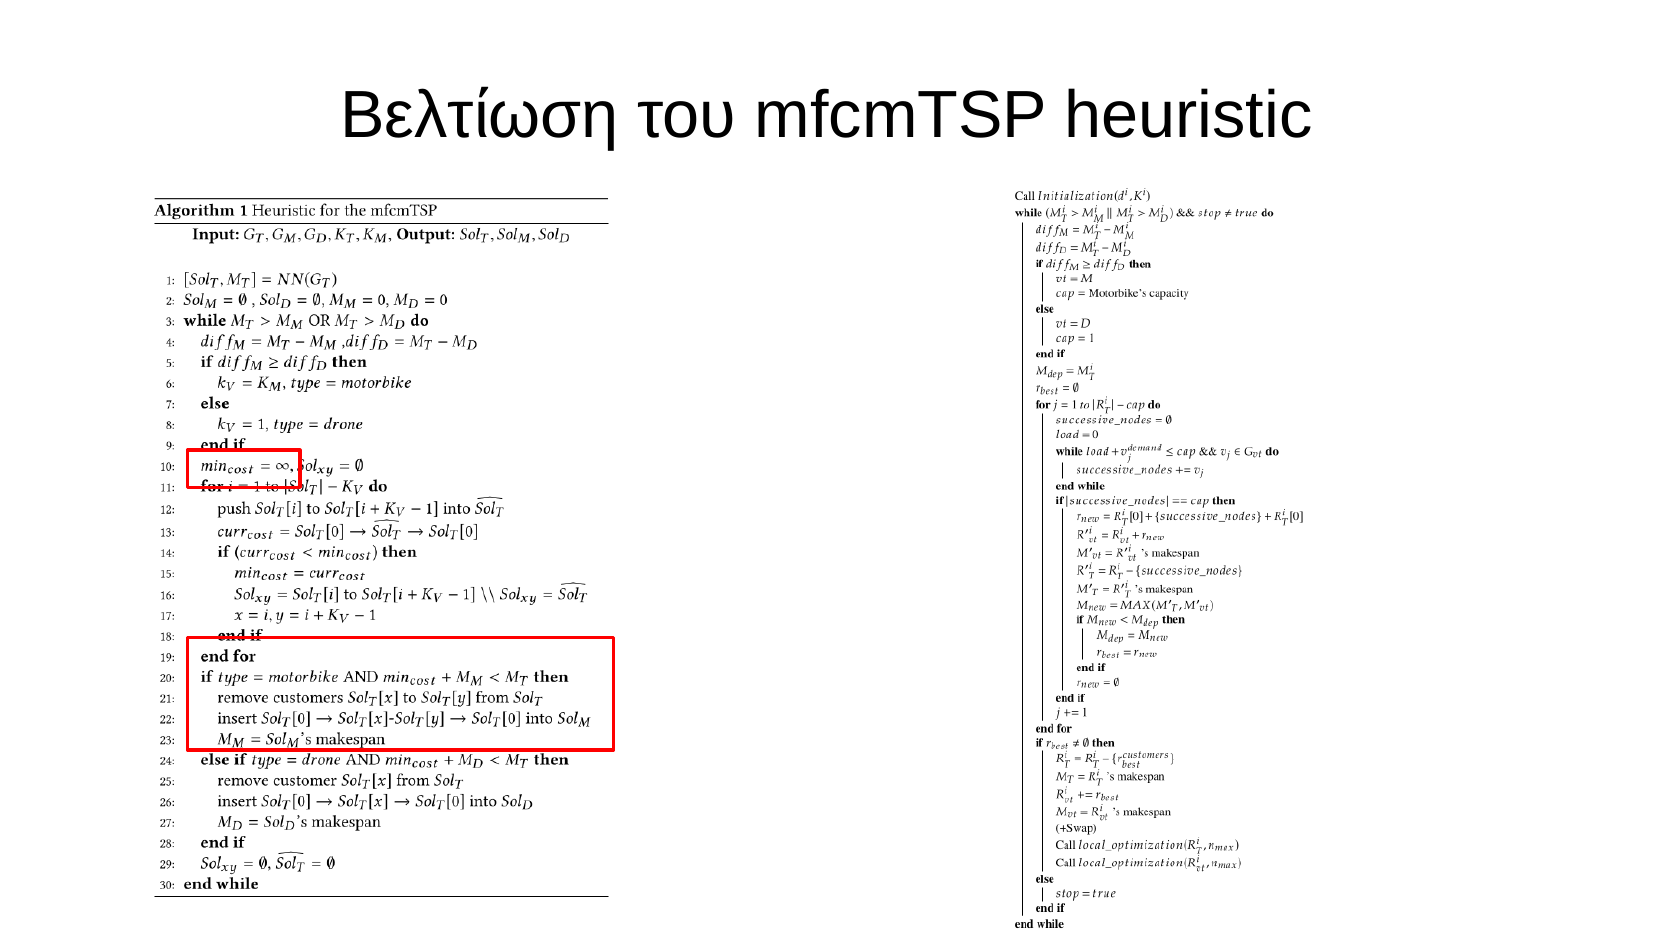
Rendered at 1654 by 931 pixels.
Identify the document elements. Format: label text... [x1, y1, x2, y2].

picture [189, 639, 612, 748]
picture [150, 192, 614, 902]
picture [1012, 187, 1306, 929]
title Βελτίωση του mfcmTSP heuristic [82, 37, 1571, 193]
